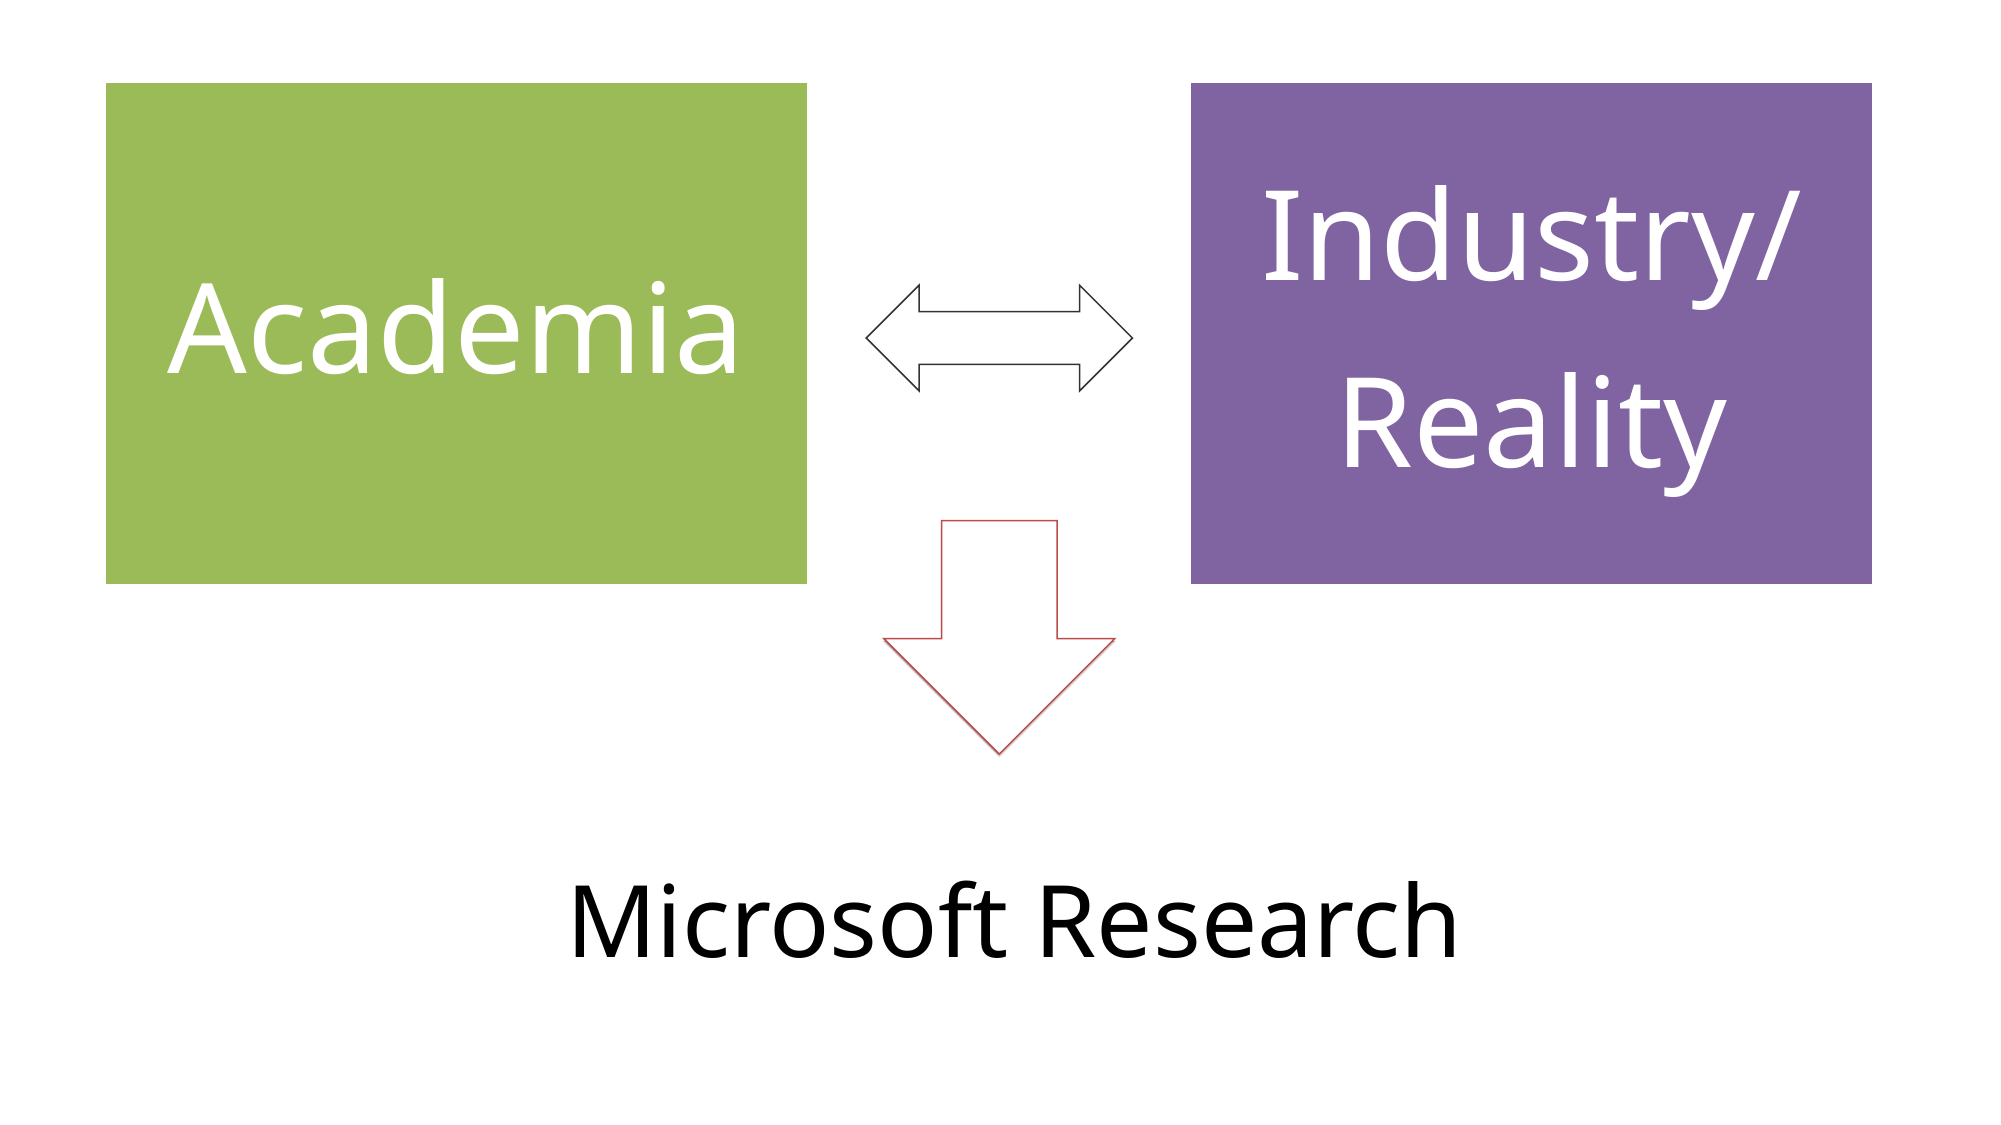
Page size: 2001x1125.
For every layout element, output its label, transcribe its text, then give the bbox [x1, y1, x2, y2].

text_box Industry/ Reality [1189, 80, 1874, 587]
text_box Microsoft Research [565, 857, 1433, 980]
text_box Academia [103, 80, 810, 587]
text_box [883, 520, 1115, 755]
